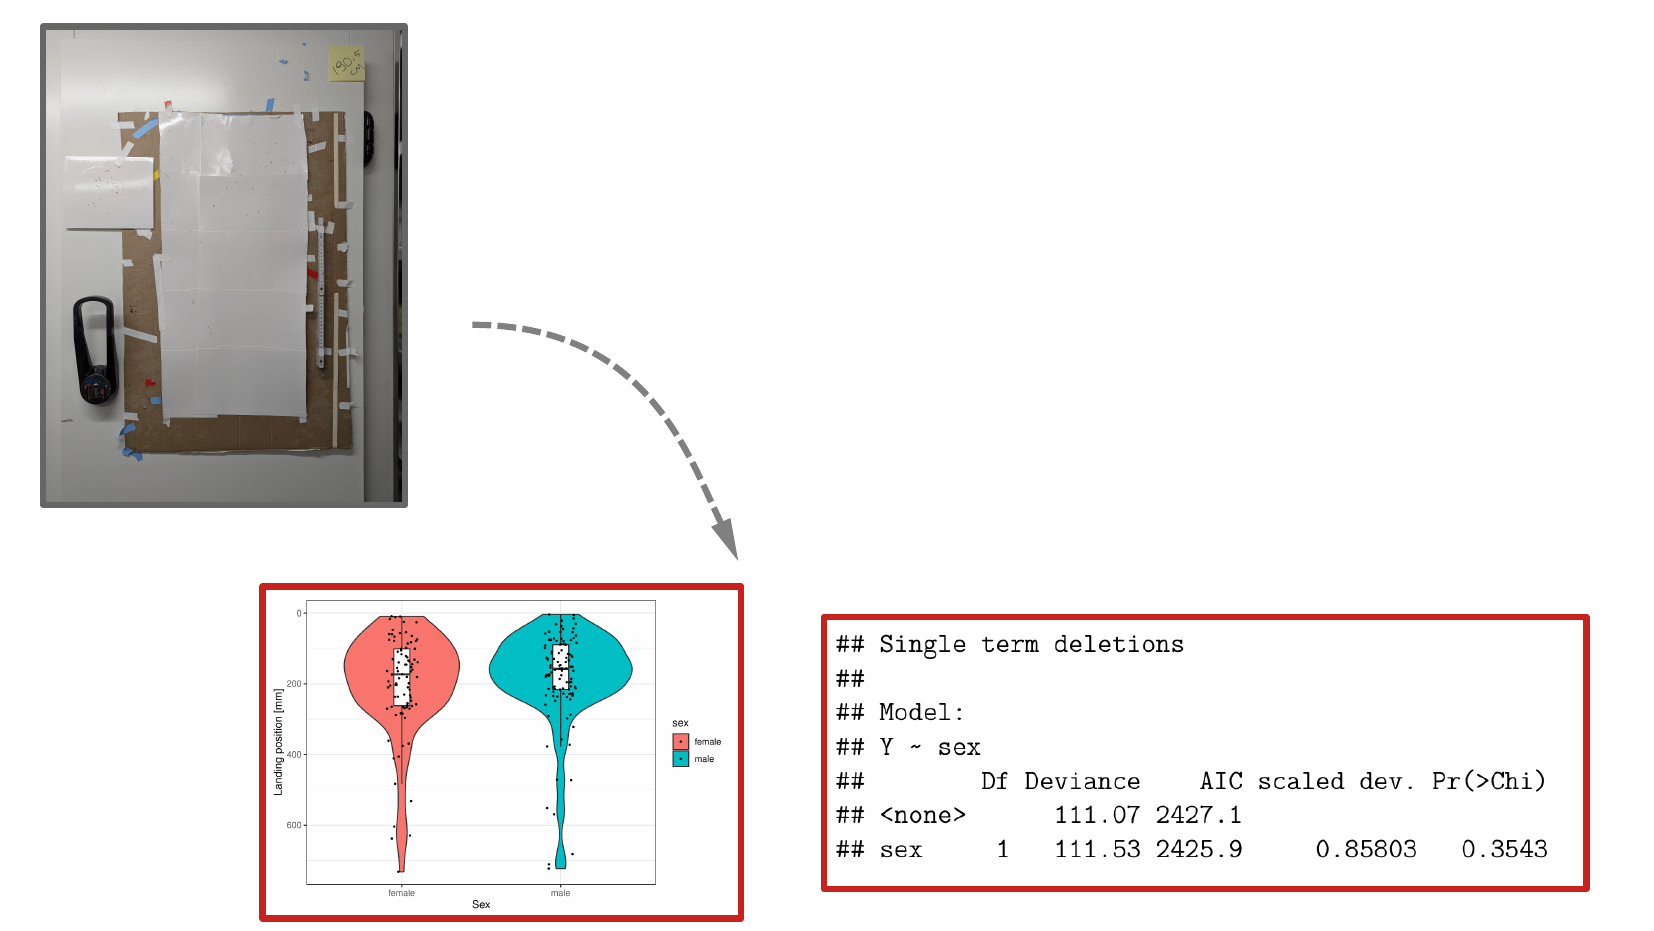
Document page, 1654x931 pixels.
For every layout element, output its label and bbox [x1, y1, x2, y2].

picture [826, 620, 1584, 886]
picture [46, 29, 402, 502]
picture [265, 589, 739, 916]
